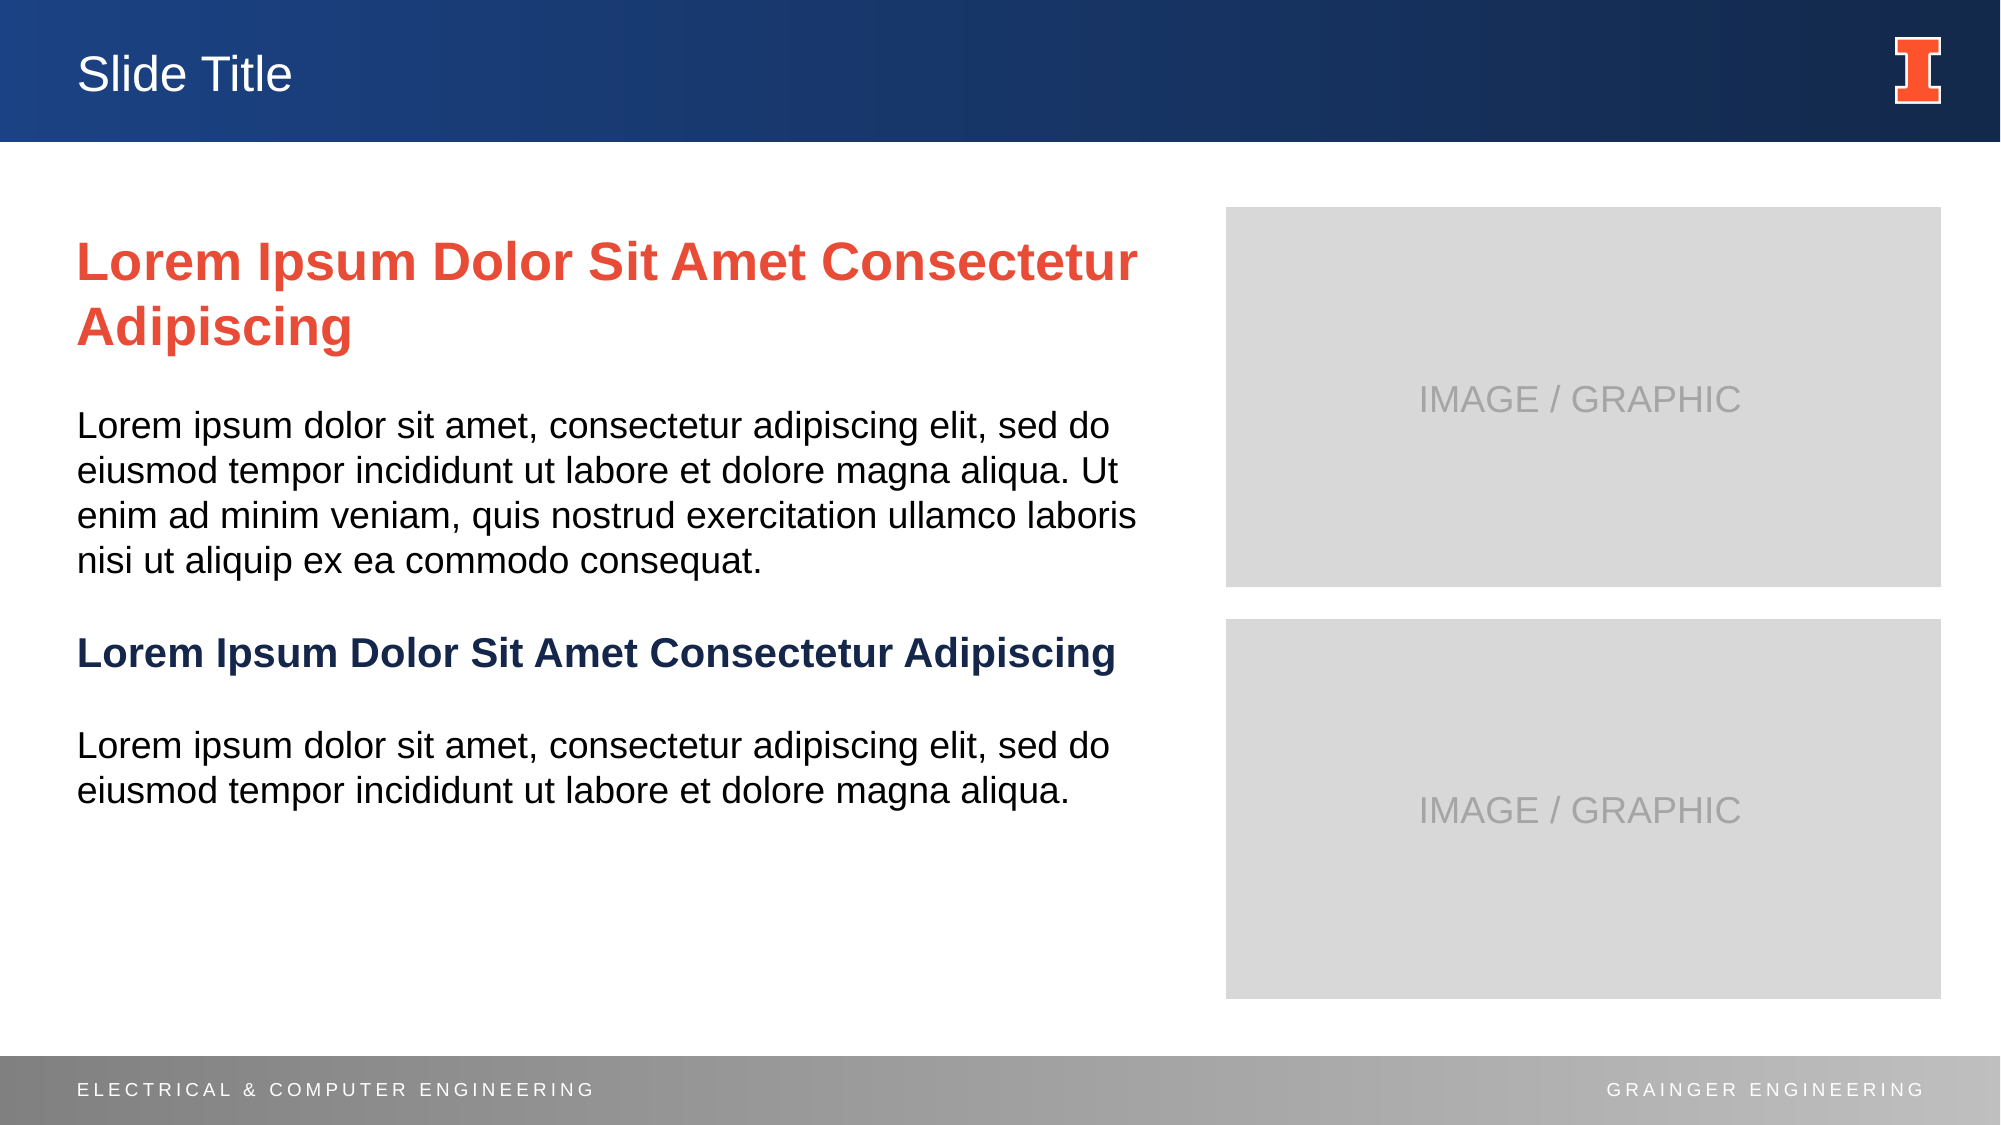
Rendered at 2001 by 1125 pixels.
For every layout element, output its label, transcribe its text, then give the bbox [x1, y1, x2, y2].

text_box [1226, 619, 1941, 999]
picture [1895, 37, 1941, 104]
list Lorem Ipsum Dolor Sit Amet Consectetur Adipiscing Lorem ipsum dolor sit amet, consectetur adipiscing elit, sed do eiusmod tempor incididunt ut labore et dolore magna aliqua. Ut enim ad minim veniam, quis nostrud exercitation ullamco laboris nisi ut aliquip ex ea commodo consequat. Lorem Ipsum Dolor Sit Amet Consectetur Adipiscing Lorem ipsum dolor sit amet, consectetur adipiscing elit, sed do eiusmod tempor incididunt ut labore et dolore magna aliqua. [61, 218, 1159, 1010]
text_box IMAGE / GRAPHIC [1393, 367, 1768, 428]
text_box [1226, 207, 1941, 588]
text_box ELECTRICAL & COMPUTER ENGINEERING [61, 1070, 1373, 1108]
text_box [0, 0, 2000, 142]
text_box IMAGE / GRAPHIC [1393, 778, 1768, 839]
text_box Slide Title [61, 33, 1852, 109]
text_box [0, 1056, 2000, 1125]
text_box GRAINGER ENGINEERING [1531, 1070, 1938, 1108]
